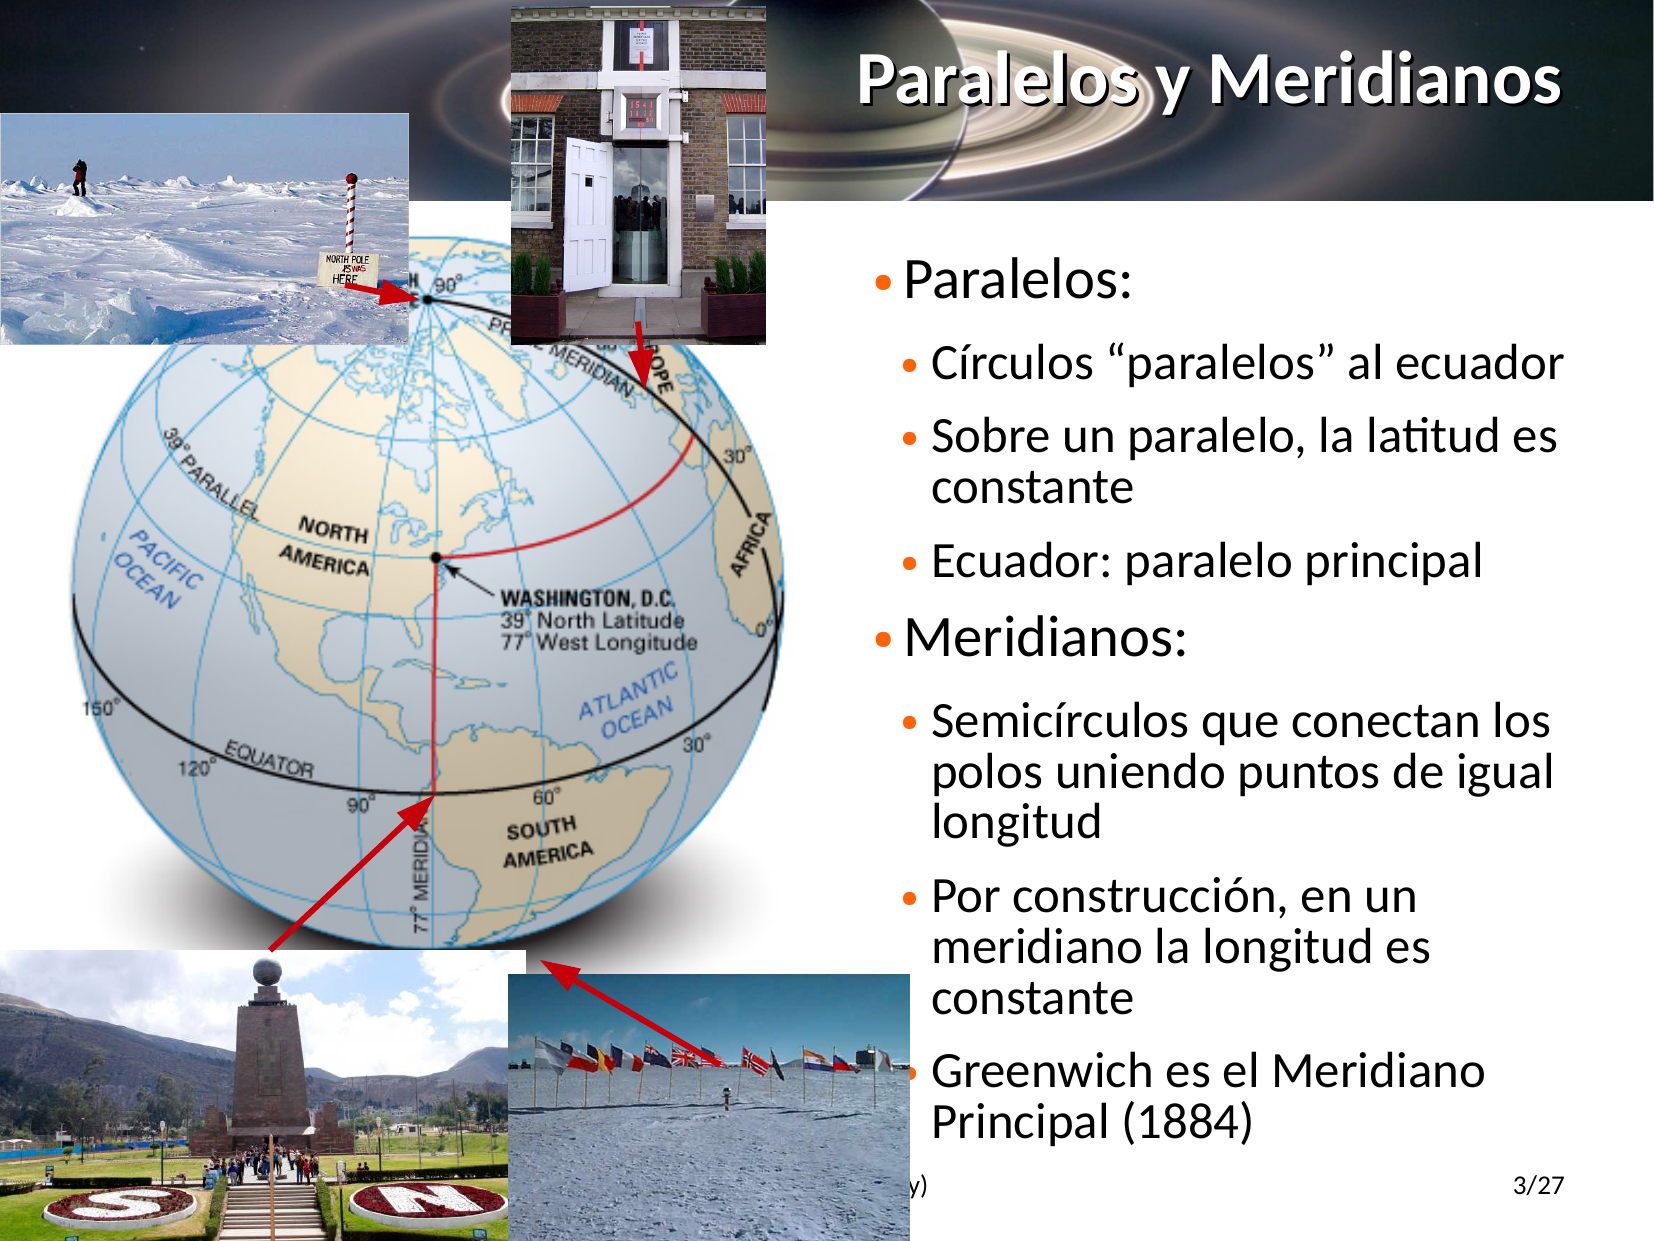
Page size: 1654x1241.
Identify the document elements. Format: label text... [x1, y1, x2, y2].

title Paralelos y Meridianos [75, 19, 511, 151]
list Paralelos: Círculos “paralelos” al ecuador Sobre un paralelo, la latitud es constante Ecuador: paralelo principal Meridianos: Semicírculos que conectan los polos uniendo puntos de igual longitud Por construcción, en un meridiano la longitud es constante Greenwich es el Meridiano Principal (1884) [845, 255, 1572, 1171]
title Paralelos y Meridianos [766, 19, 1564, 151]
picture [0, 0, 1654, 1241]
